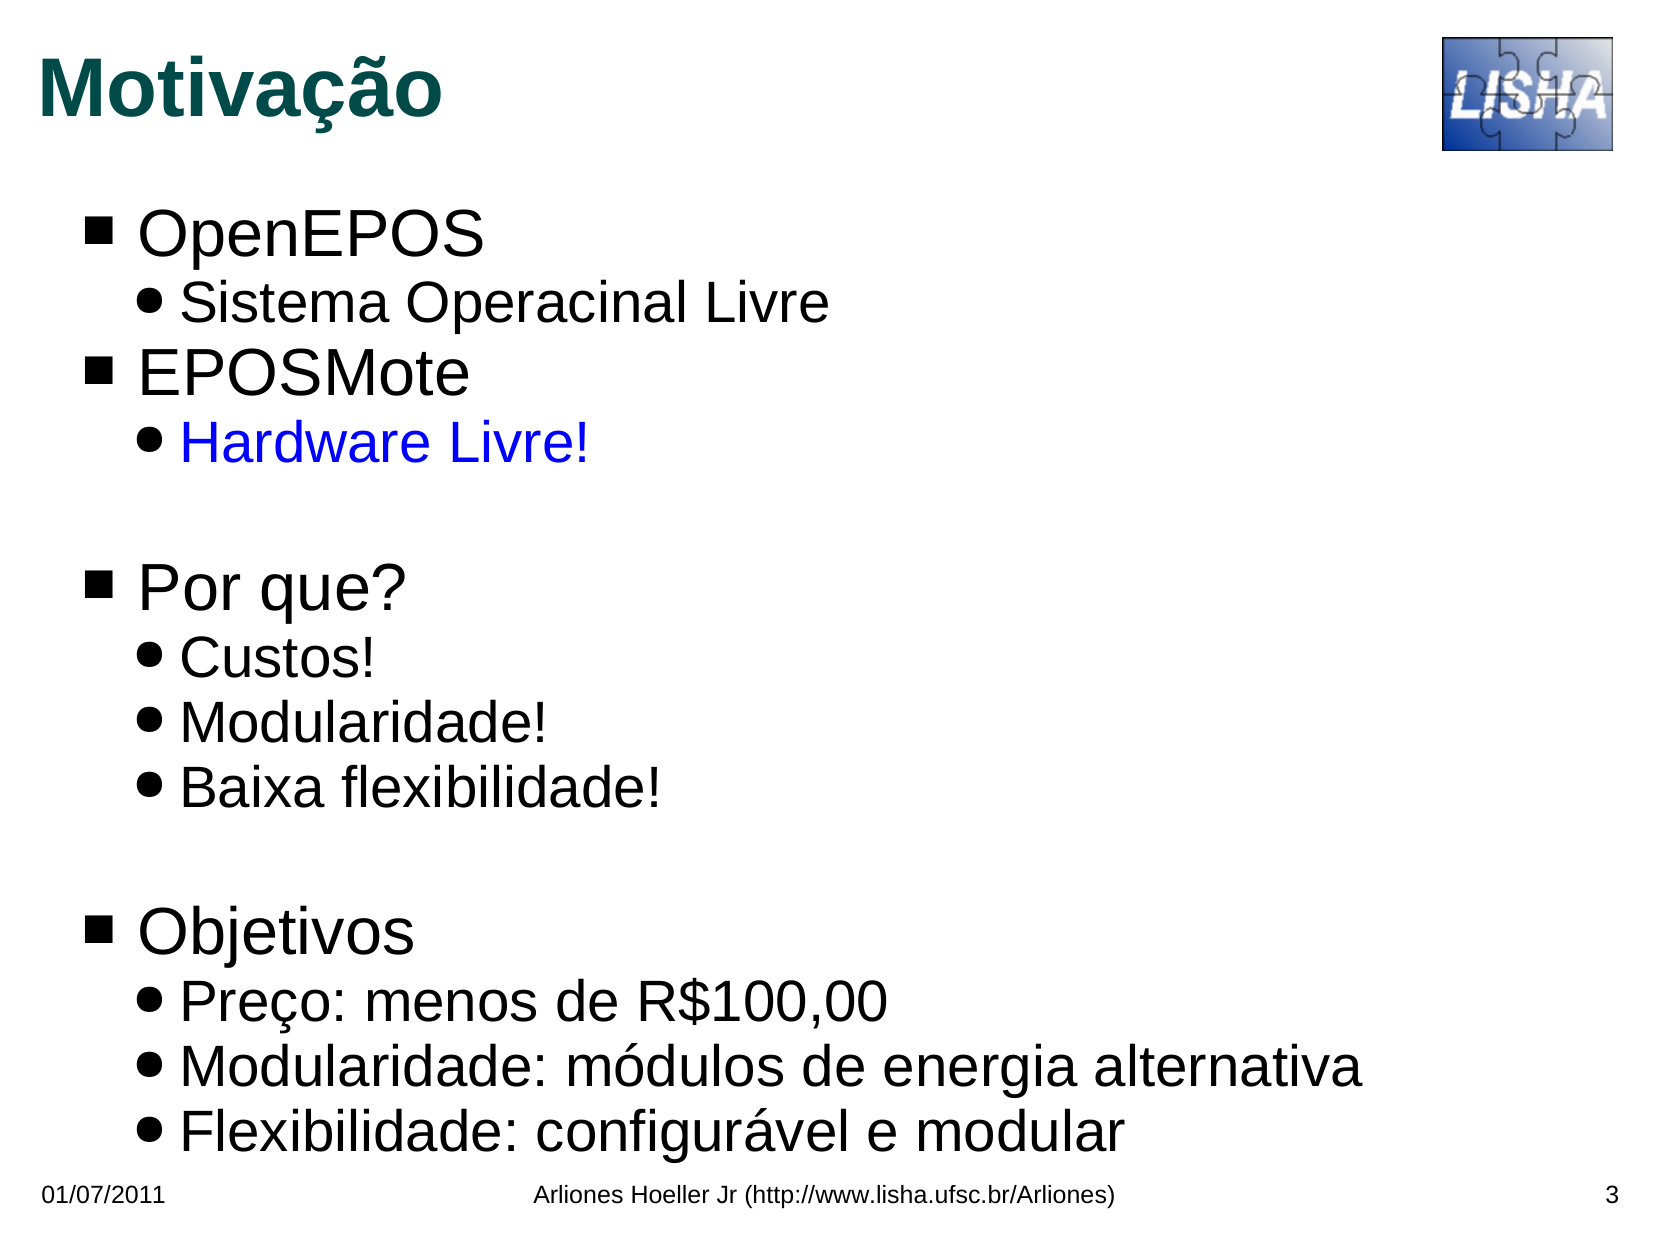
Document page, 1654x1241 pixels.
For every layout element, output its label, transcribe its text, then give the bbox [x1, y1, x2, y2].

list OpenEPOS Sistema Operacinal Livre EPOSMote Hardware Livre! Por que? Custos! Modularidade! Baixa flexibilidade! Objetivos Preço: menos de R$100,00 Modularidade: módulos de energia alternativa Flexibilidade: configurável e modular [37, 195, 1613, 1163]
picture [1442, 37, 1613, 151]
title Motivação [37, 37, 1426, 151]
